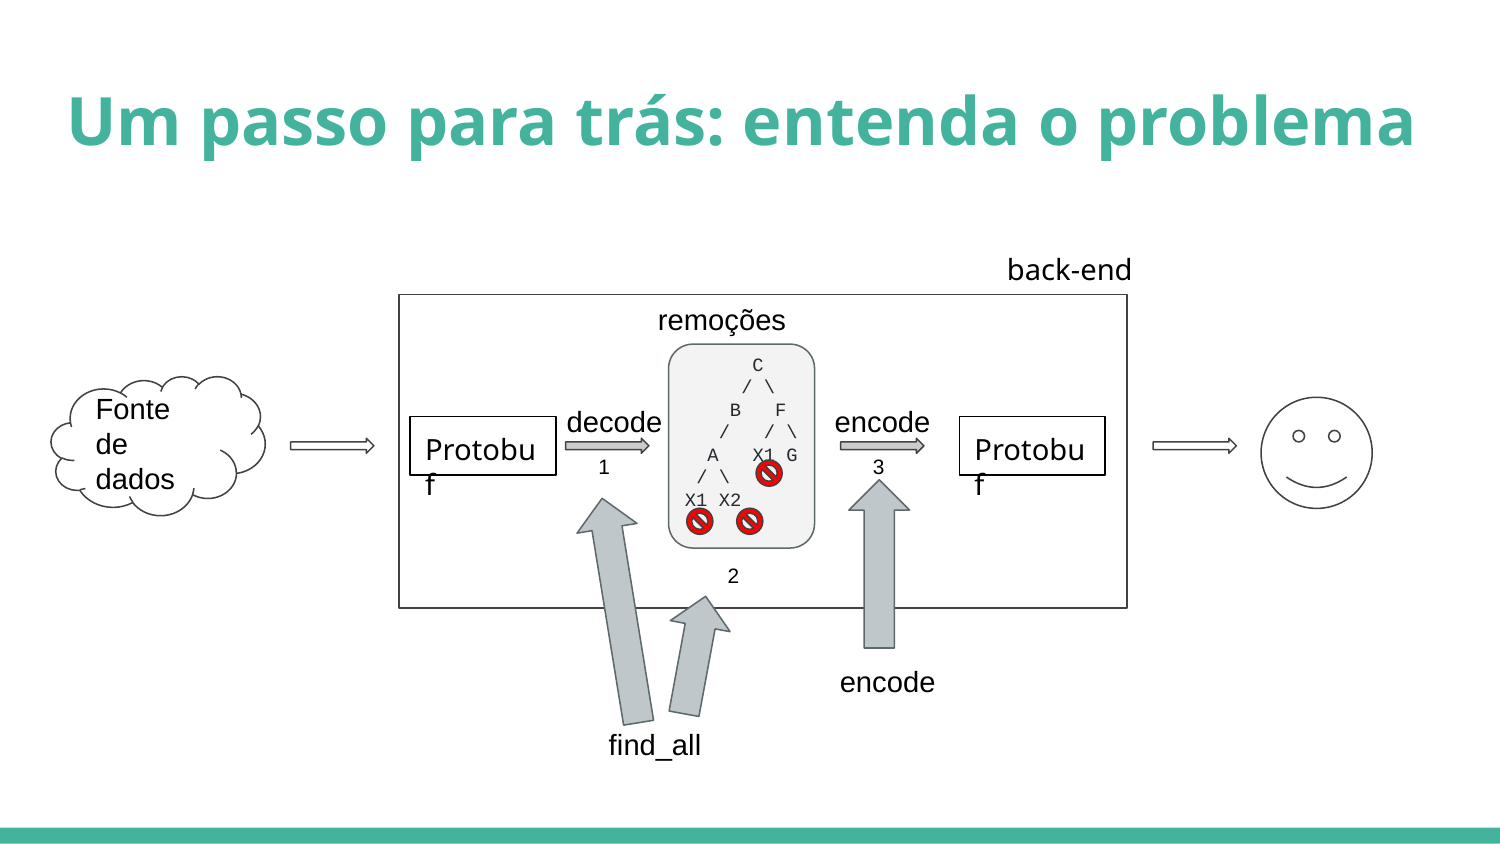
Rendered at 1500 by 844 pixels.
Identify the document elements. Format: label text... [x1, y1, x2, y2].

text_box 3 [858, 438, 916, 486]
text_box decode [551, 388, 698, 447]
text_box Protobuf [410, 416, 556, 475]
text_box [916, 447, 923, 454]
text_box [736, 508, 763, 535]
text_box C / \ B F / / \ A X1 G / \ X1 X2 [670, 345, 823, 569]
text_box [577, 498, 654, 726]
text_box [848, 479, 910, 649]
text_box [686, 508, 713, 535]
text_box 1 [583, 438, 642, 486]
text_box encode [824, 648, 963, 711]
text_box Fonte de dados [50, 376, 266, 516]
text_box 2 [712, 548, 771, 595]
text_box [669, 596, 731, 717]
text_box find_all [593, 710, 732, 774]
text_box [756, 460, 783, 487]
text_box remoções [642, 286, 867, 345]
title Um passo para trás: entenda o problema [51, 64, 1449, 167]
text_box Protobuf [959, 416, 1106, 475]
text_box back-end [991, 236, 1216, 295]
text_box encode [819, 388, 966, 447]
